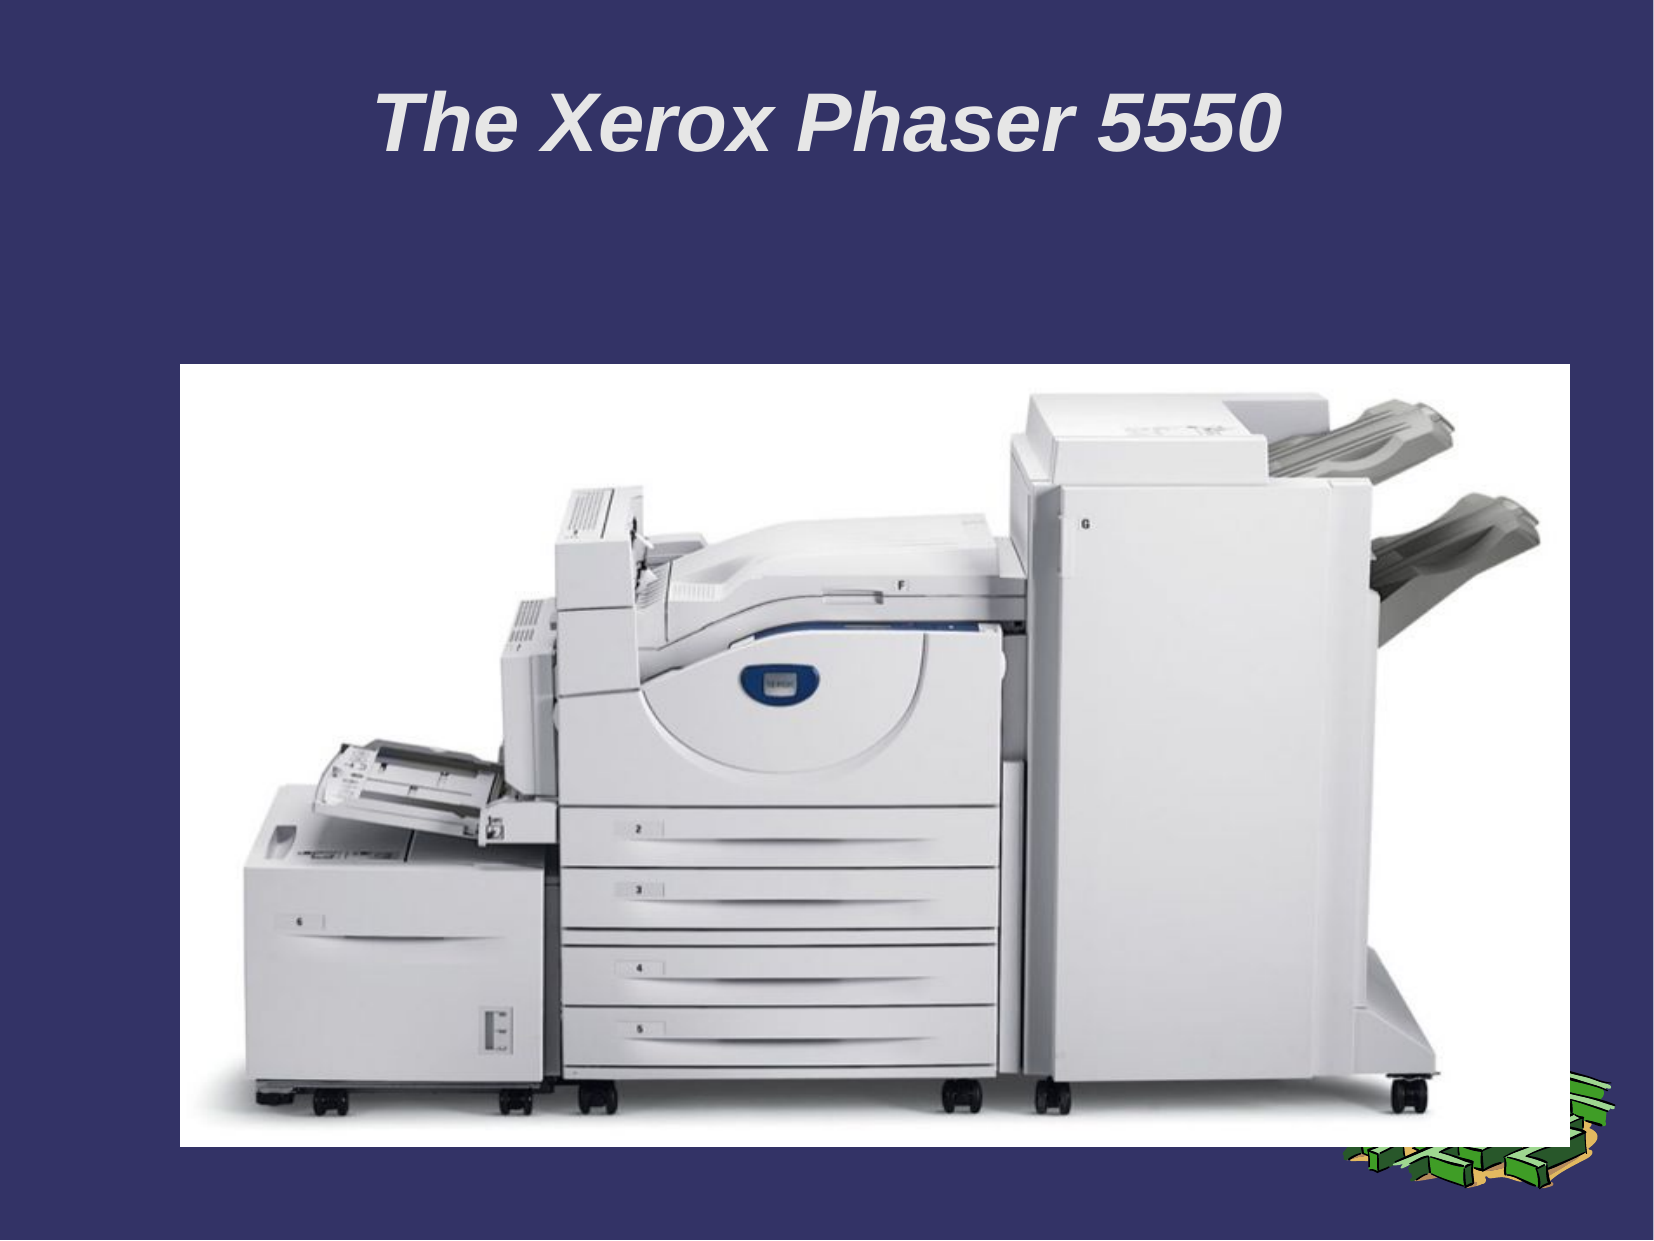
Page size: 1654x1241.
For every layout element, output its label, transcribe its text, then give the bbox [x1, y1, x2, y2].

picture [180, 364, 1570, 1147]
title The Xerox Phaser 5550 [121, 19, 1534, 227]
